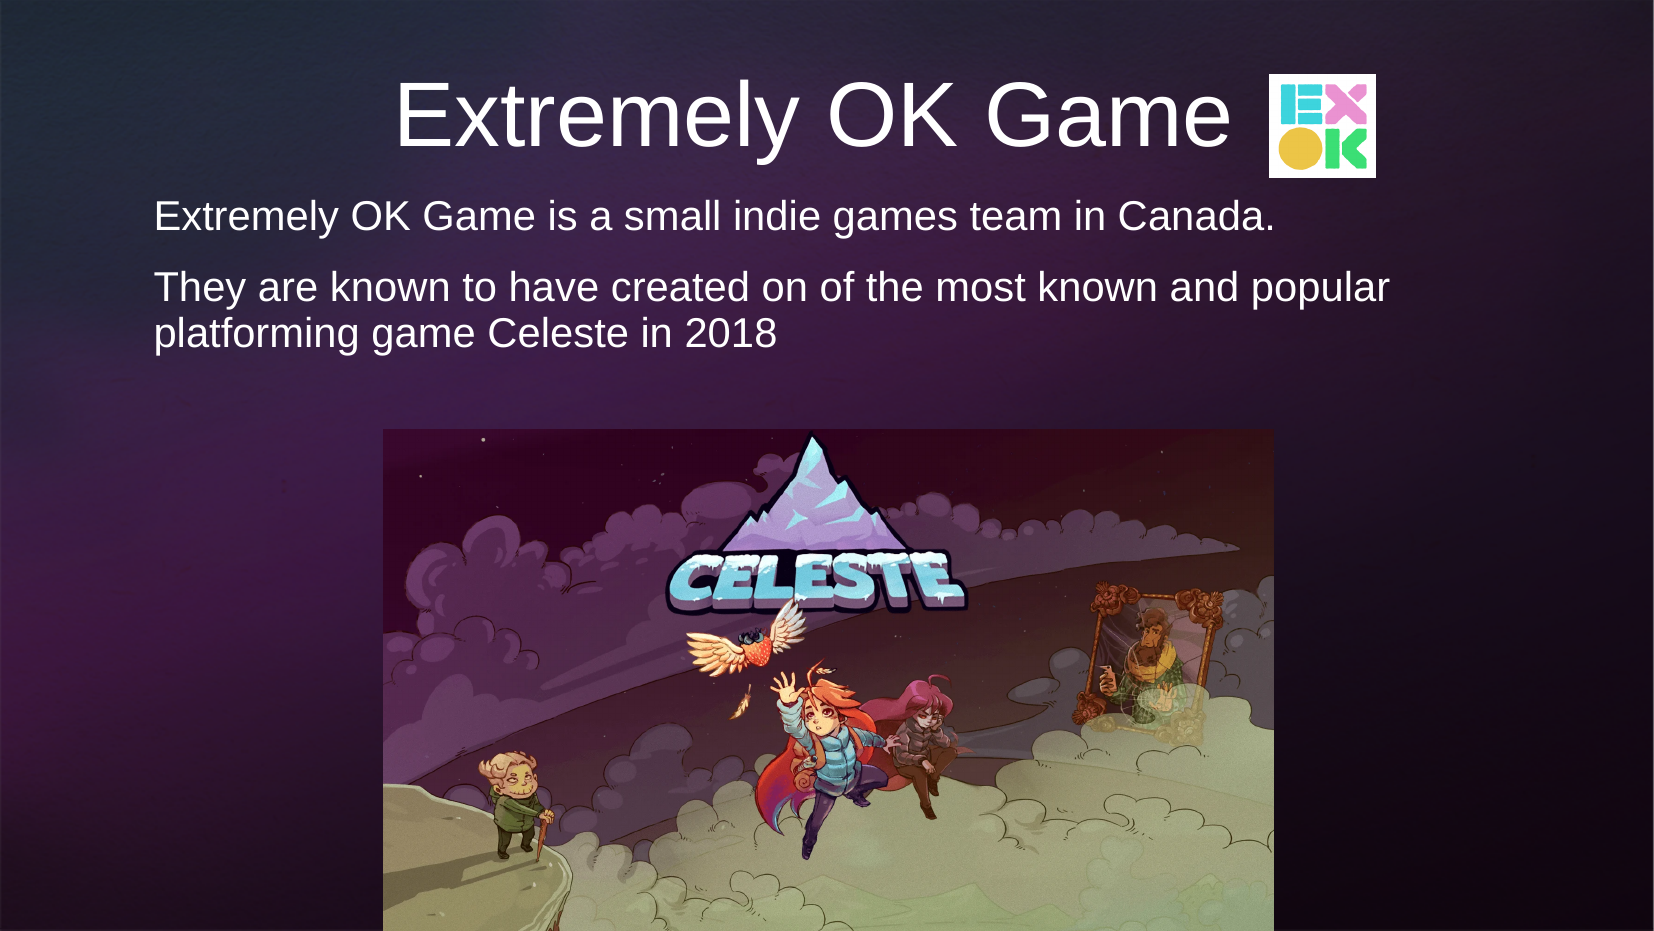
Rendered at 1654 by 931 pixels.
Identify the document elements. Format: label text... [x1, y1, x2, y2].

picture [0, 0, 1654, 931]
title Extremely OK Game [82, 37, 1571, 192]
list Extremely OK Game is a small indie games team in Canada. They are known to have created on of the most known and popular platforming game Celeste in 2018 [82, 192, 1571, 732]
